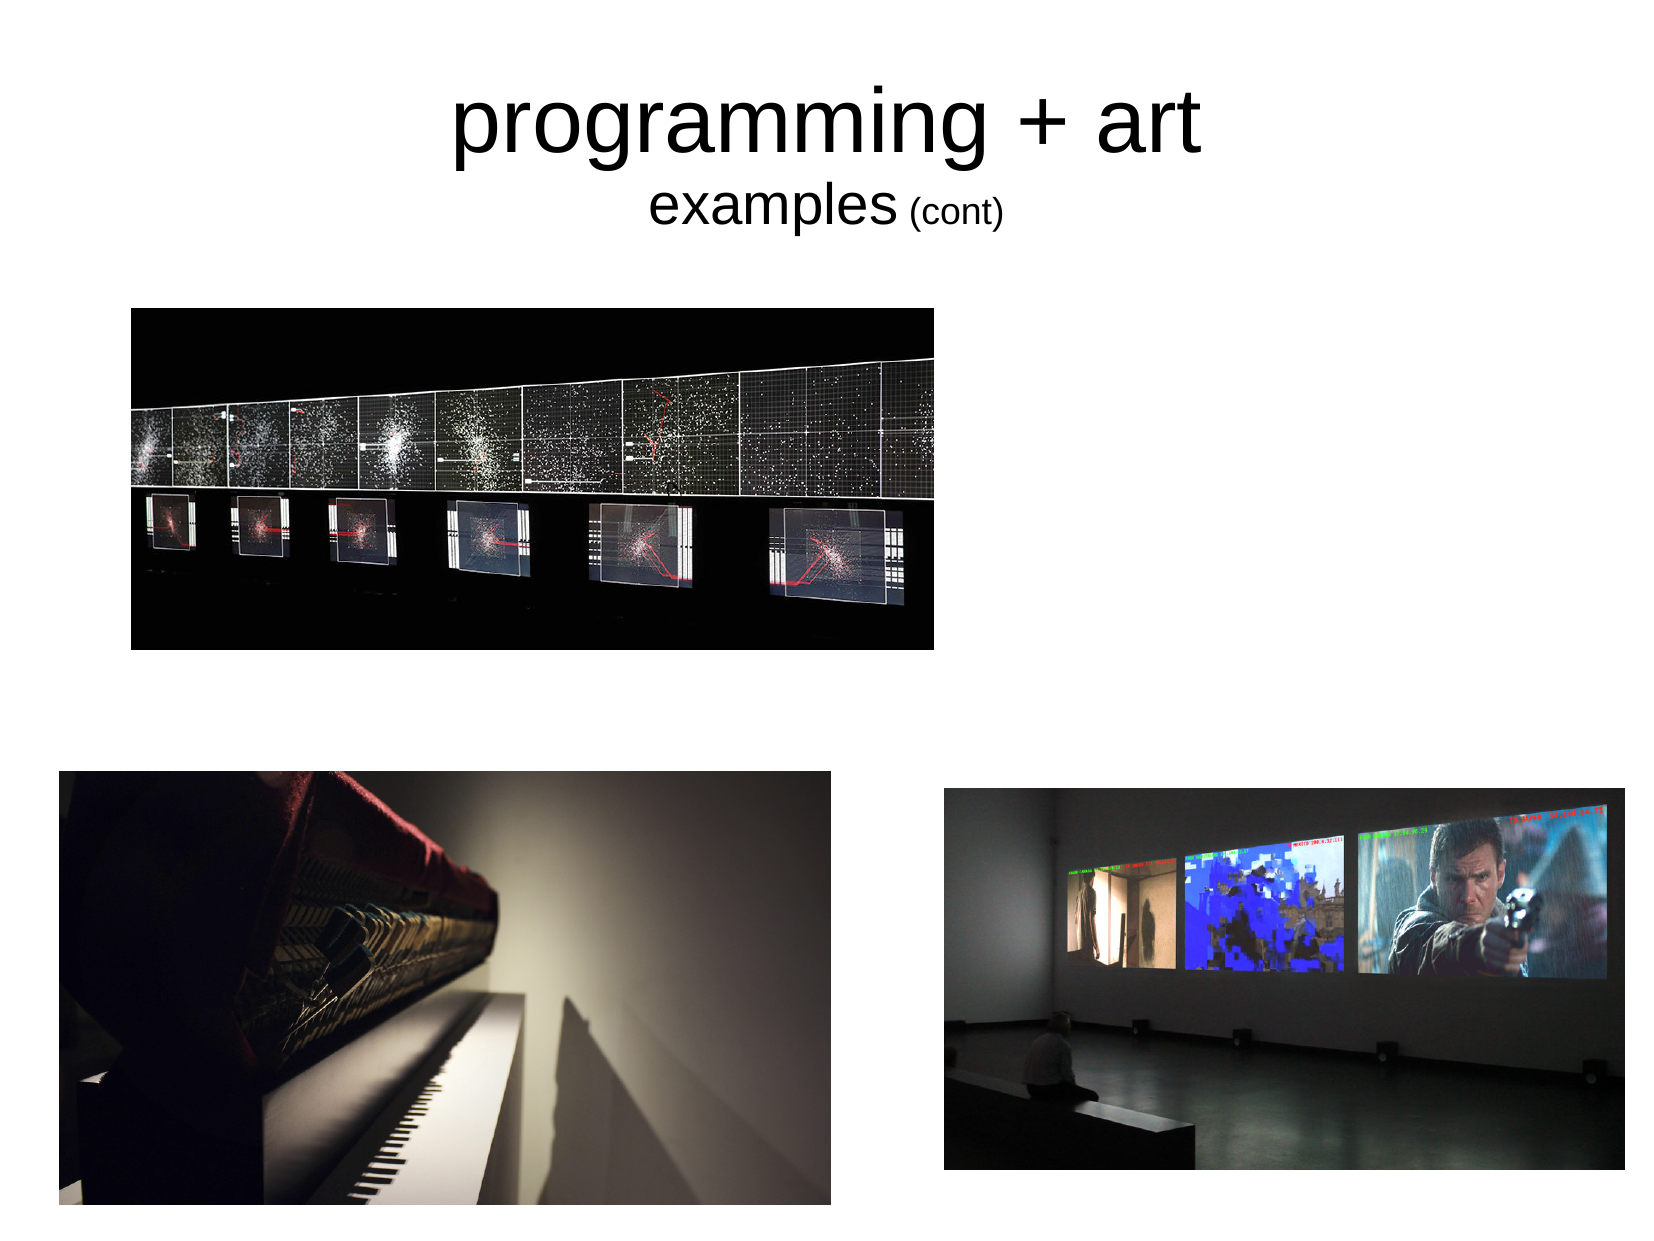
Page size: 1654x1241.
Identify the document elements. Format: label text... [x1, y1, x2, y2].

picture [131, 308, 934, 650]
picture [59, 771, 831, 1205]
title programming + art examples (cont) [82, 49, 1571, 257]
picture [944, 788, 1625, 1170]
